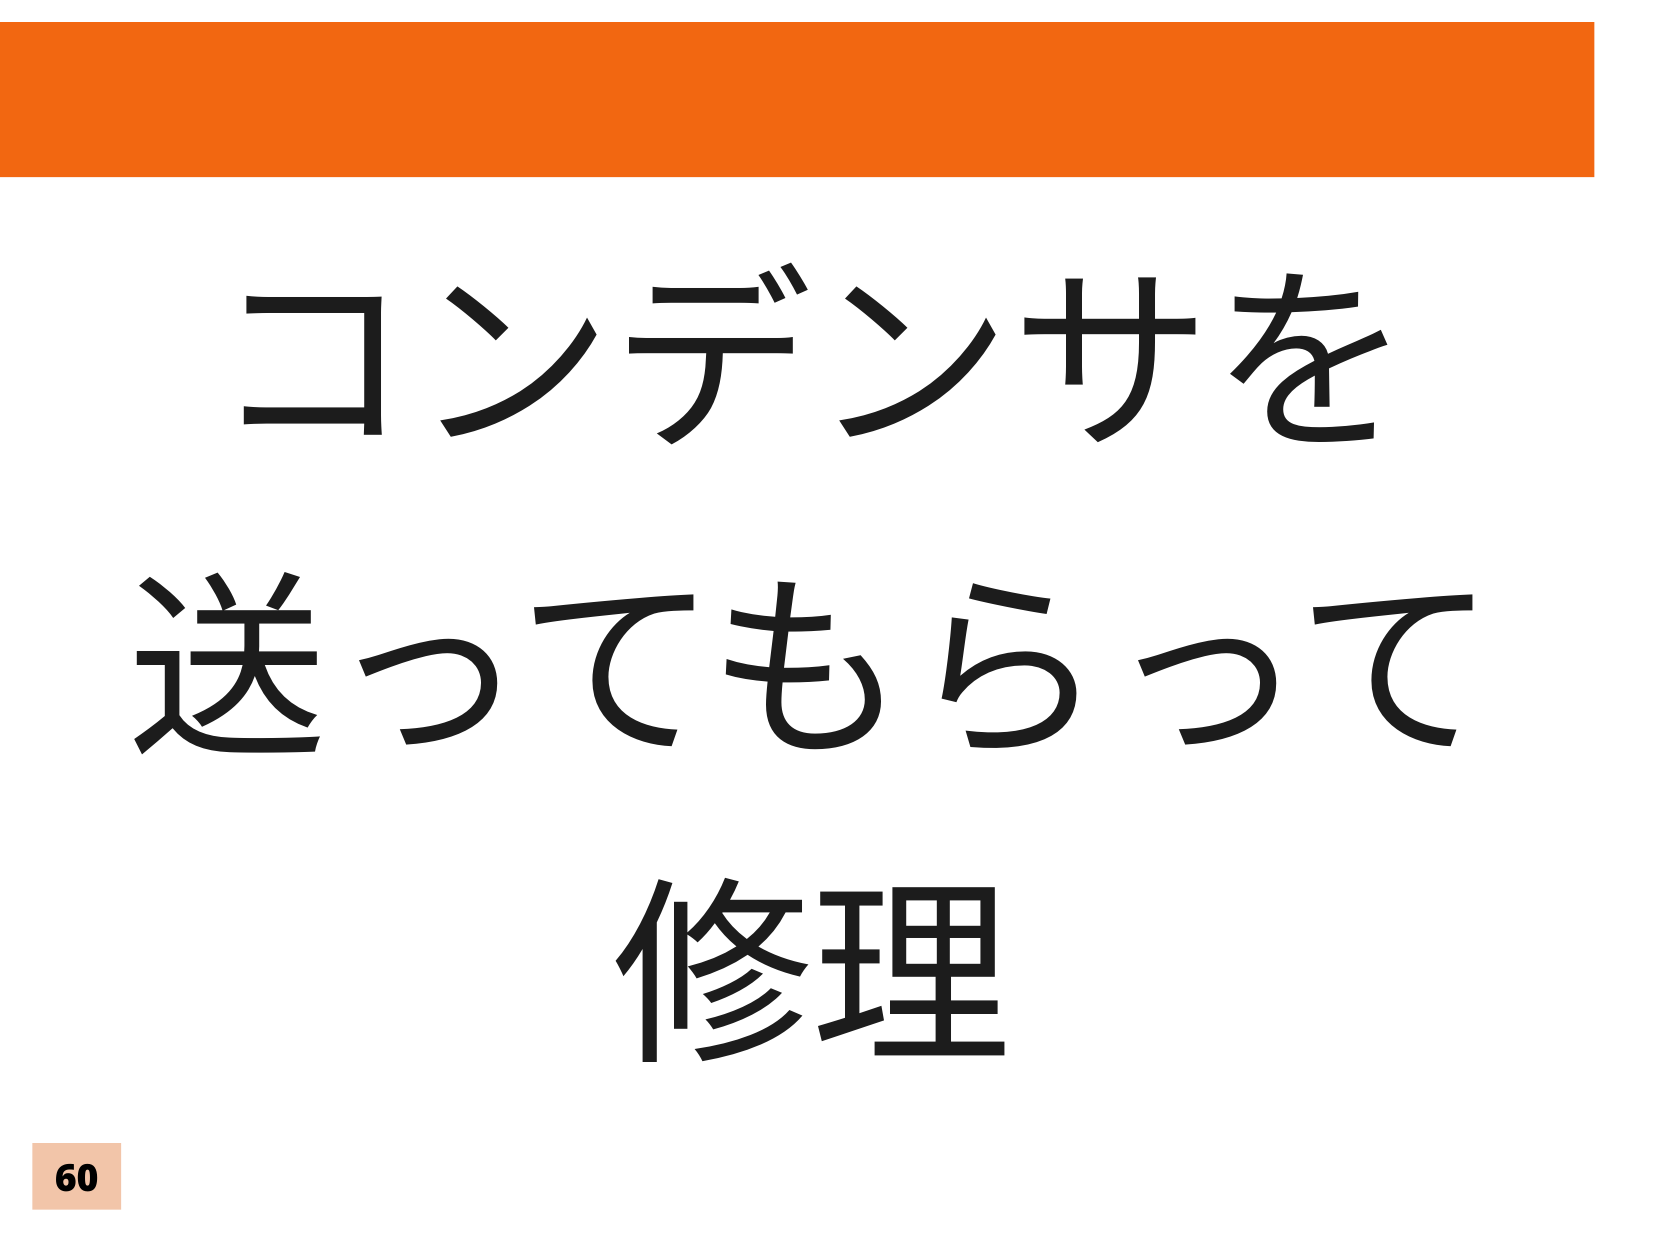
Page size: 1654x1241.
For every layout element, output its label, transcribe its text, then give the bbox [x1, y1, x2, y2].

list コンデンサを 送ってもらって 修理 [59, 201, 1565, 1105]
